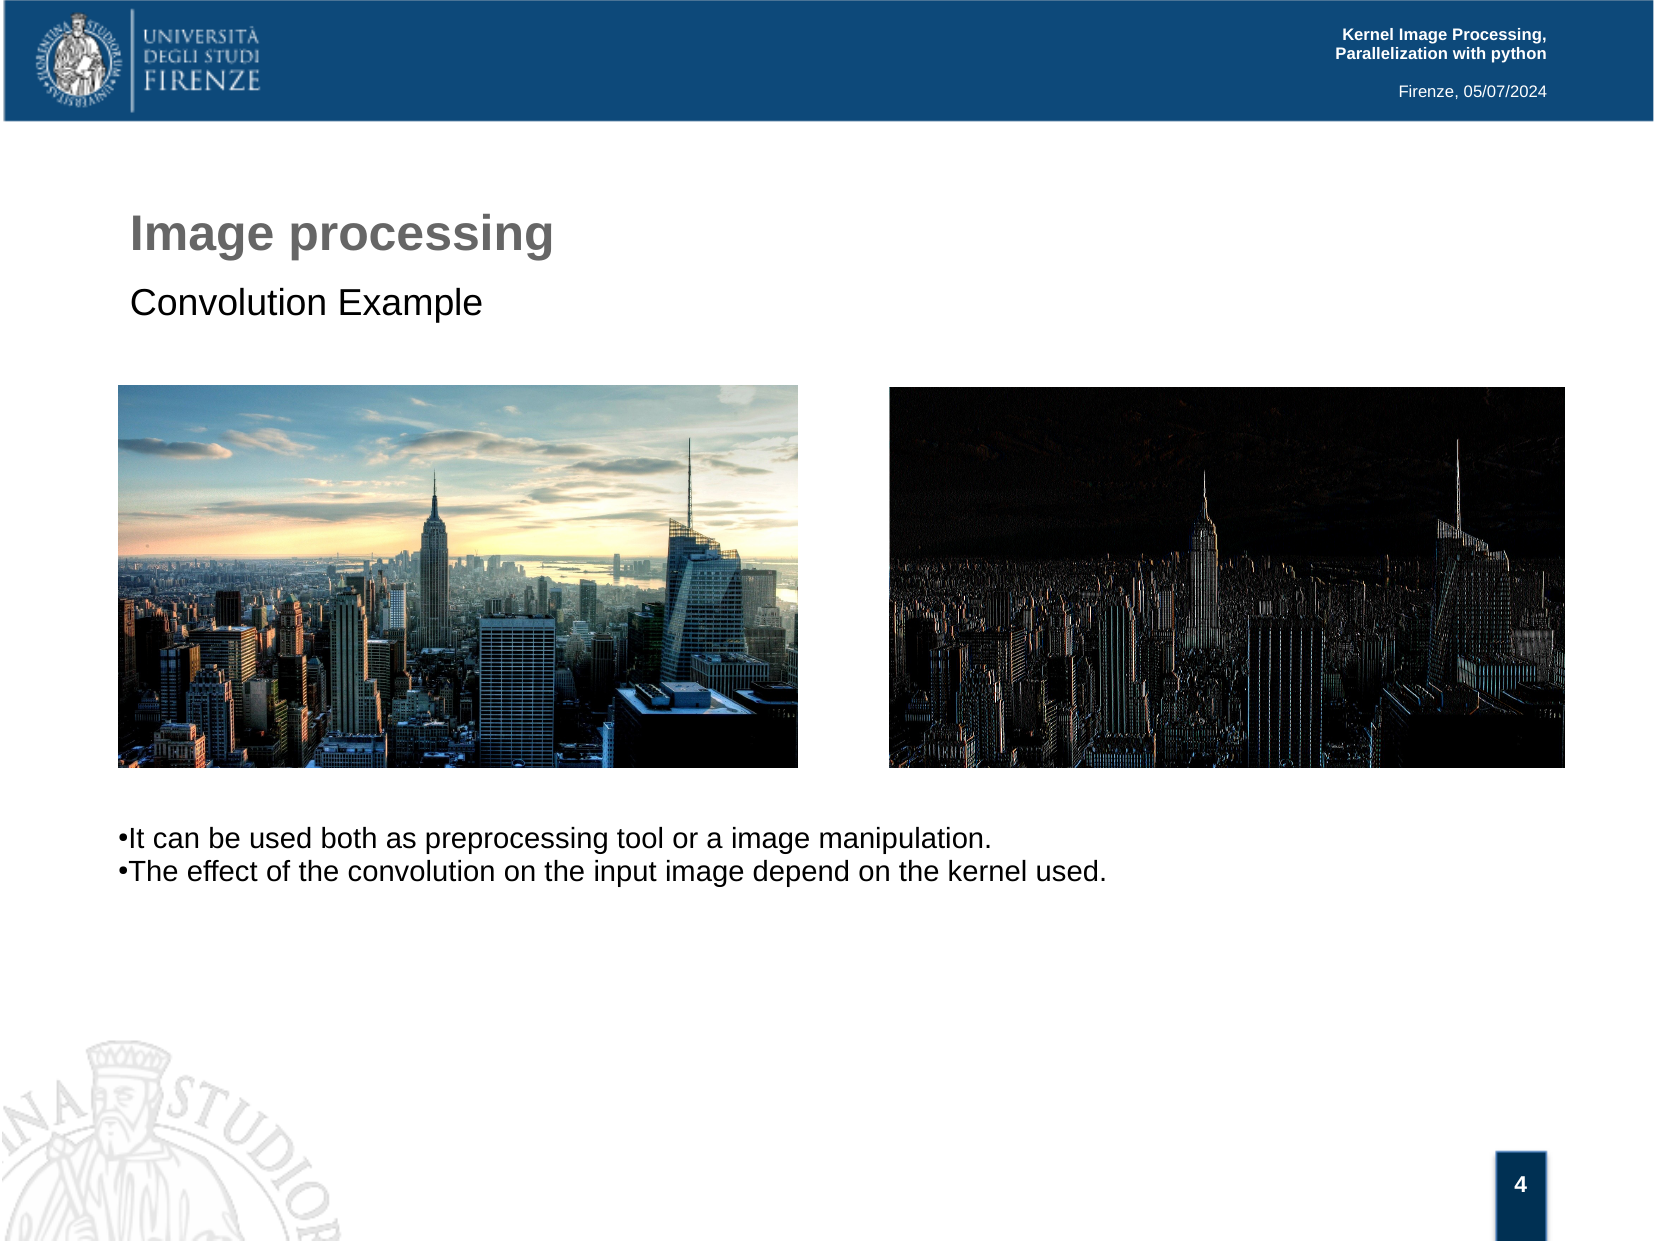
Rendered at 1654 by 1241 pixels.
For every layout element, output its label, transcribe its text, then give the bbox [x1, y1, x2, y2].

text_box Image processing Convolution Example [129, 177, 993, 324]
text_box Kernel Image Processing, Parallelization with python Firenze, 05/07/2024 [685, 24, 1548, 102]
text_box 4 [1505, 1160, 1536, 1208]
picture [2, 0, 1654, 1241]
text_box It can be used both as preprocessing tool or a image manipulation. The effect of the convolution on the input image depend on the kernel used. [118, 797, 1565, 945]
